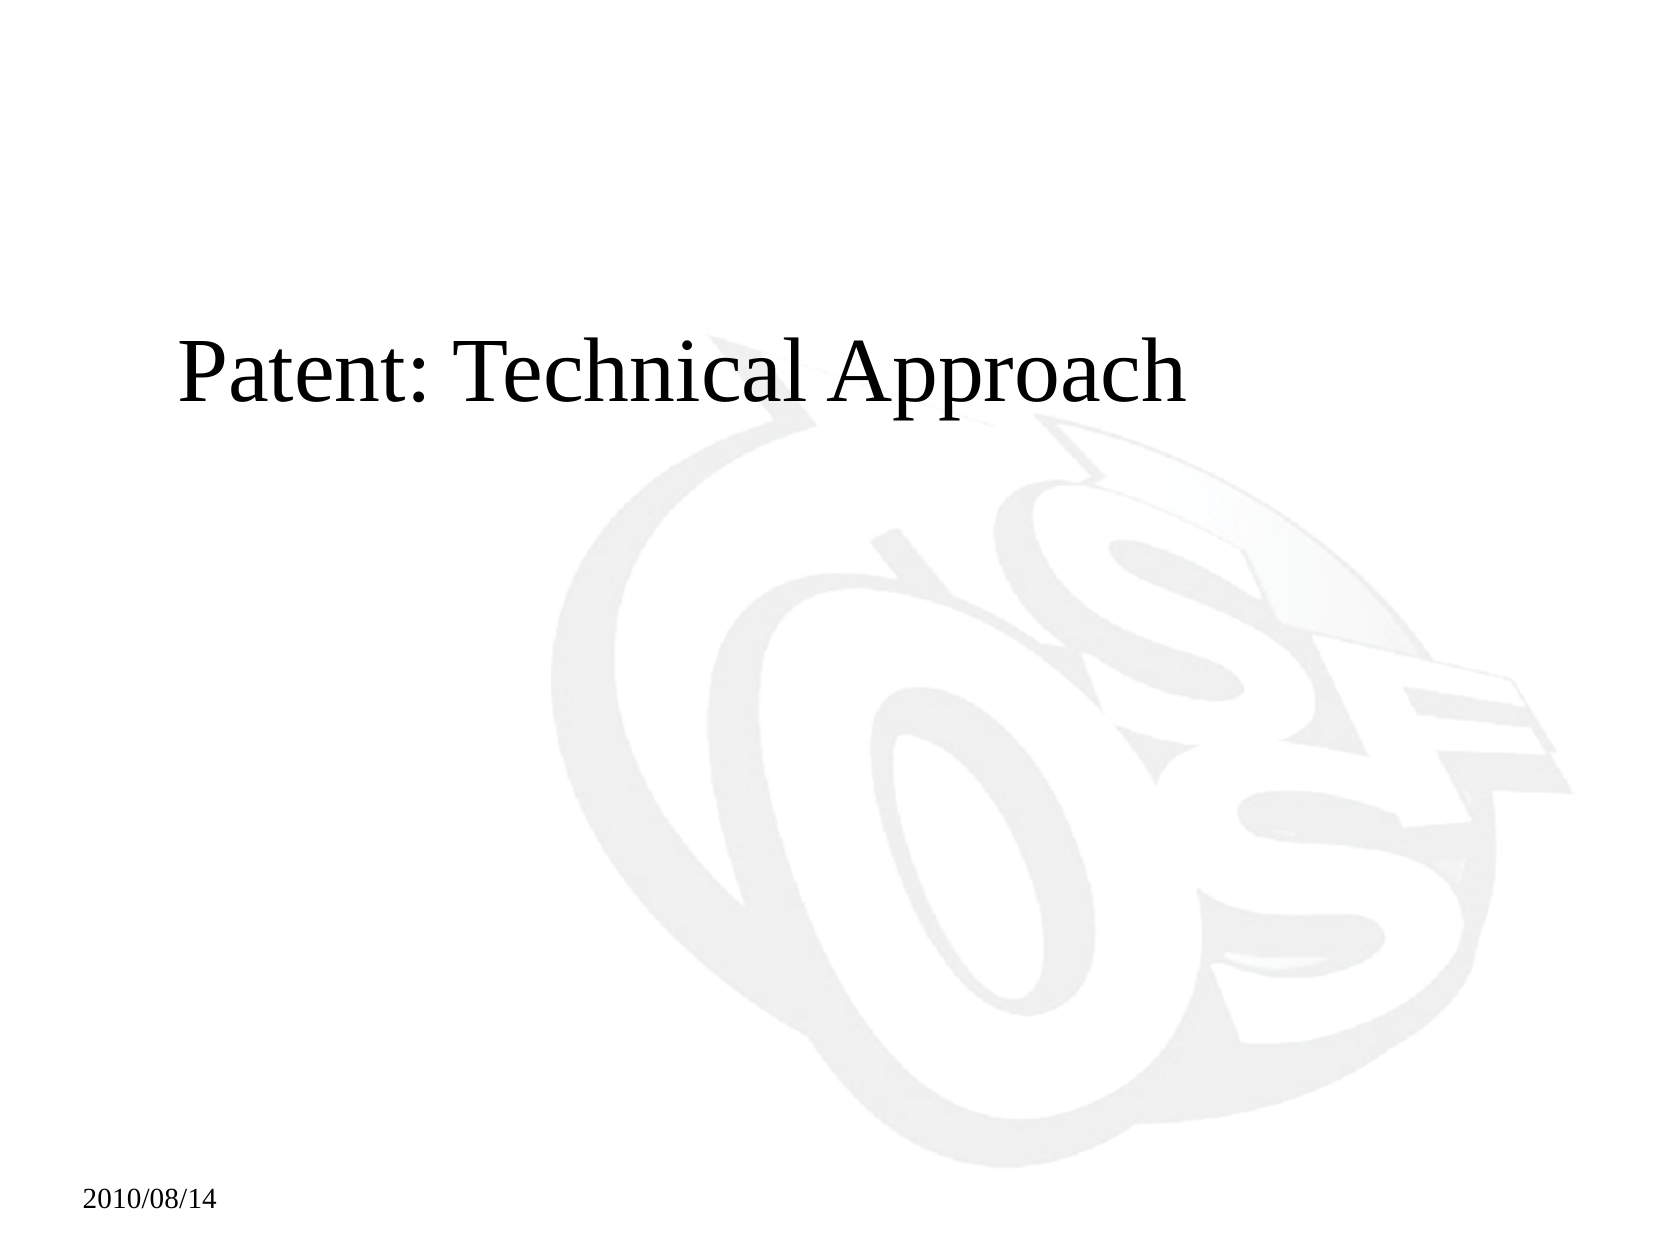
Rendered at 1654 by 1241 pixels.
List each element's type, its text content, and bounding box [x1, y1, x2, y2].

picture [551, 331, 1577, 1170]
title Patent: Technical Approach [177, 206, 1418, 485]
